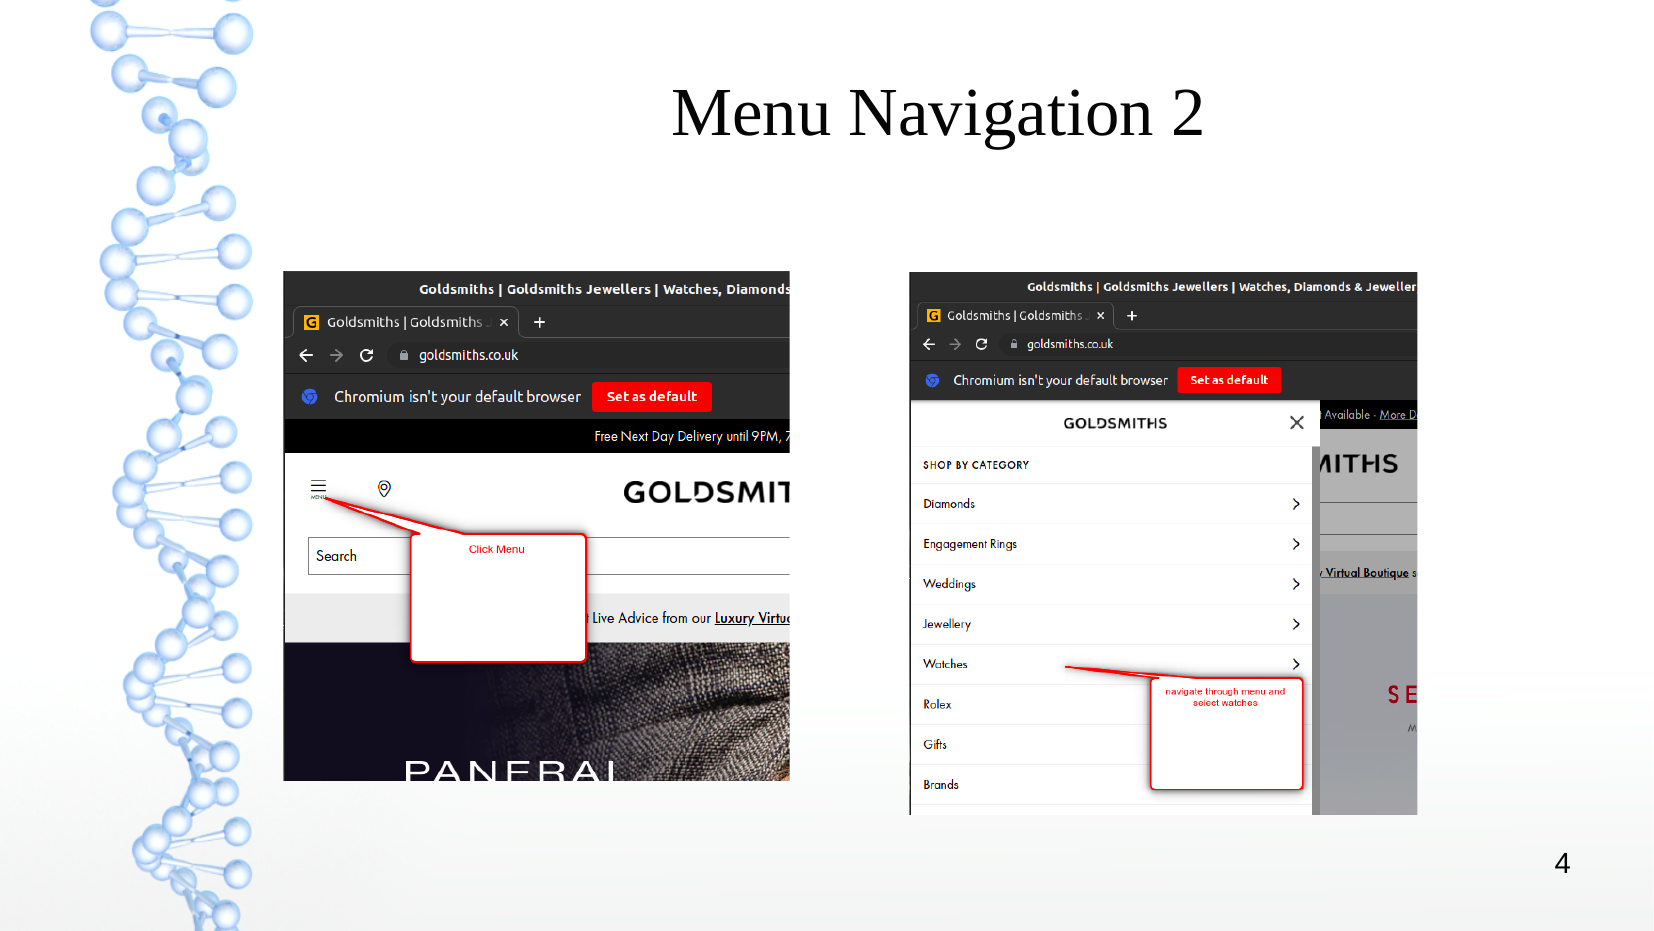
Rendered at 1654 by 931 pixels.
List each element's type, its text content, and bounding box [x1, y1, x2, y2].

picture [0, 0, 1654, 931]
title Menu Navigation 2 [265, 35, 1595, 189]
